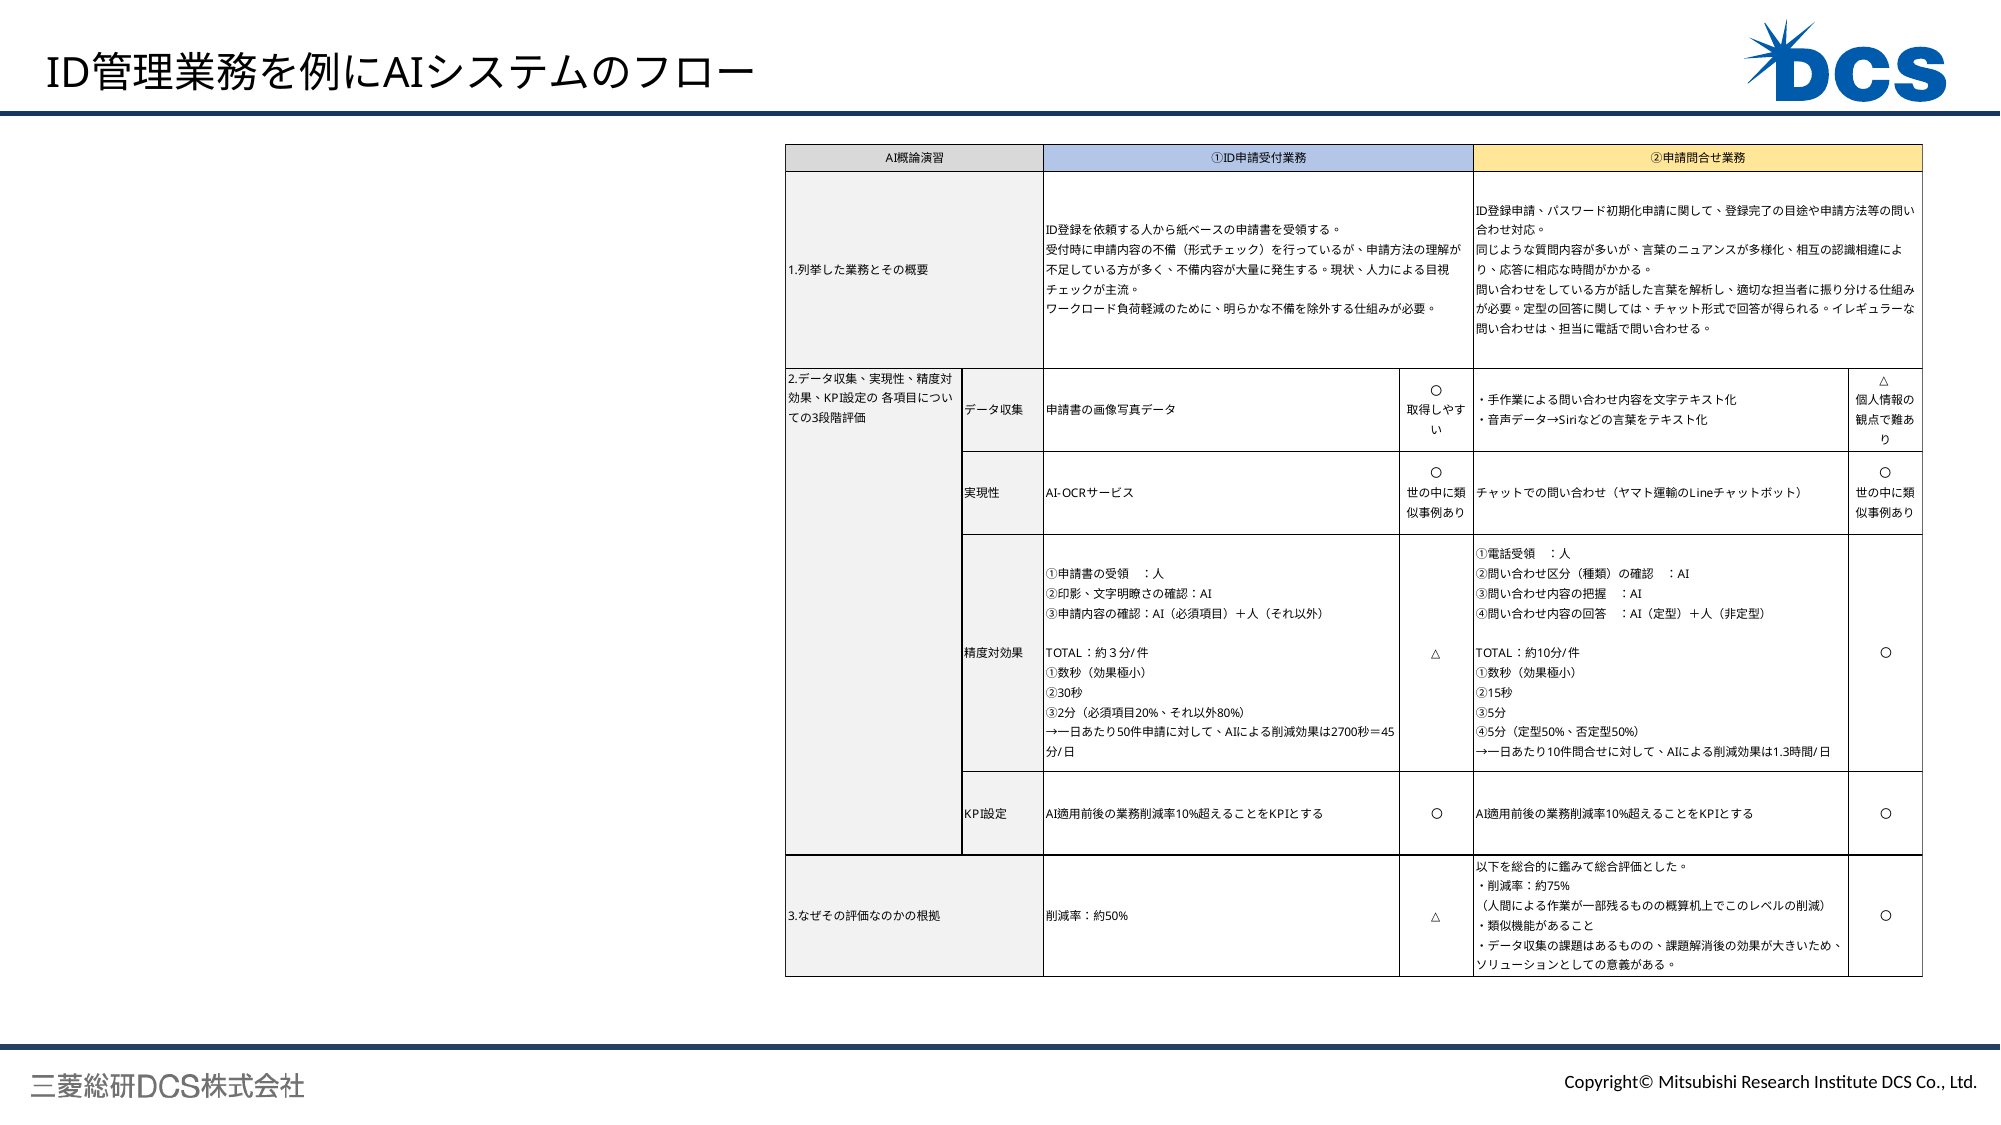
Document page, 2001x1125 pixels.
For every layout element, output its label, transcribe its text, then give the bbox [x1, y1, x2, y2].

text_box ID管理業務を例にAIシステムのフロー [31, 38, 1756, 110]
chart [787, 145, 1925, 980]
picture [31, 1073, 304, 1098]
picture [785, 143, 1923, 978]
